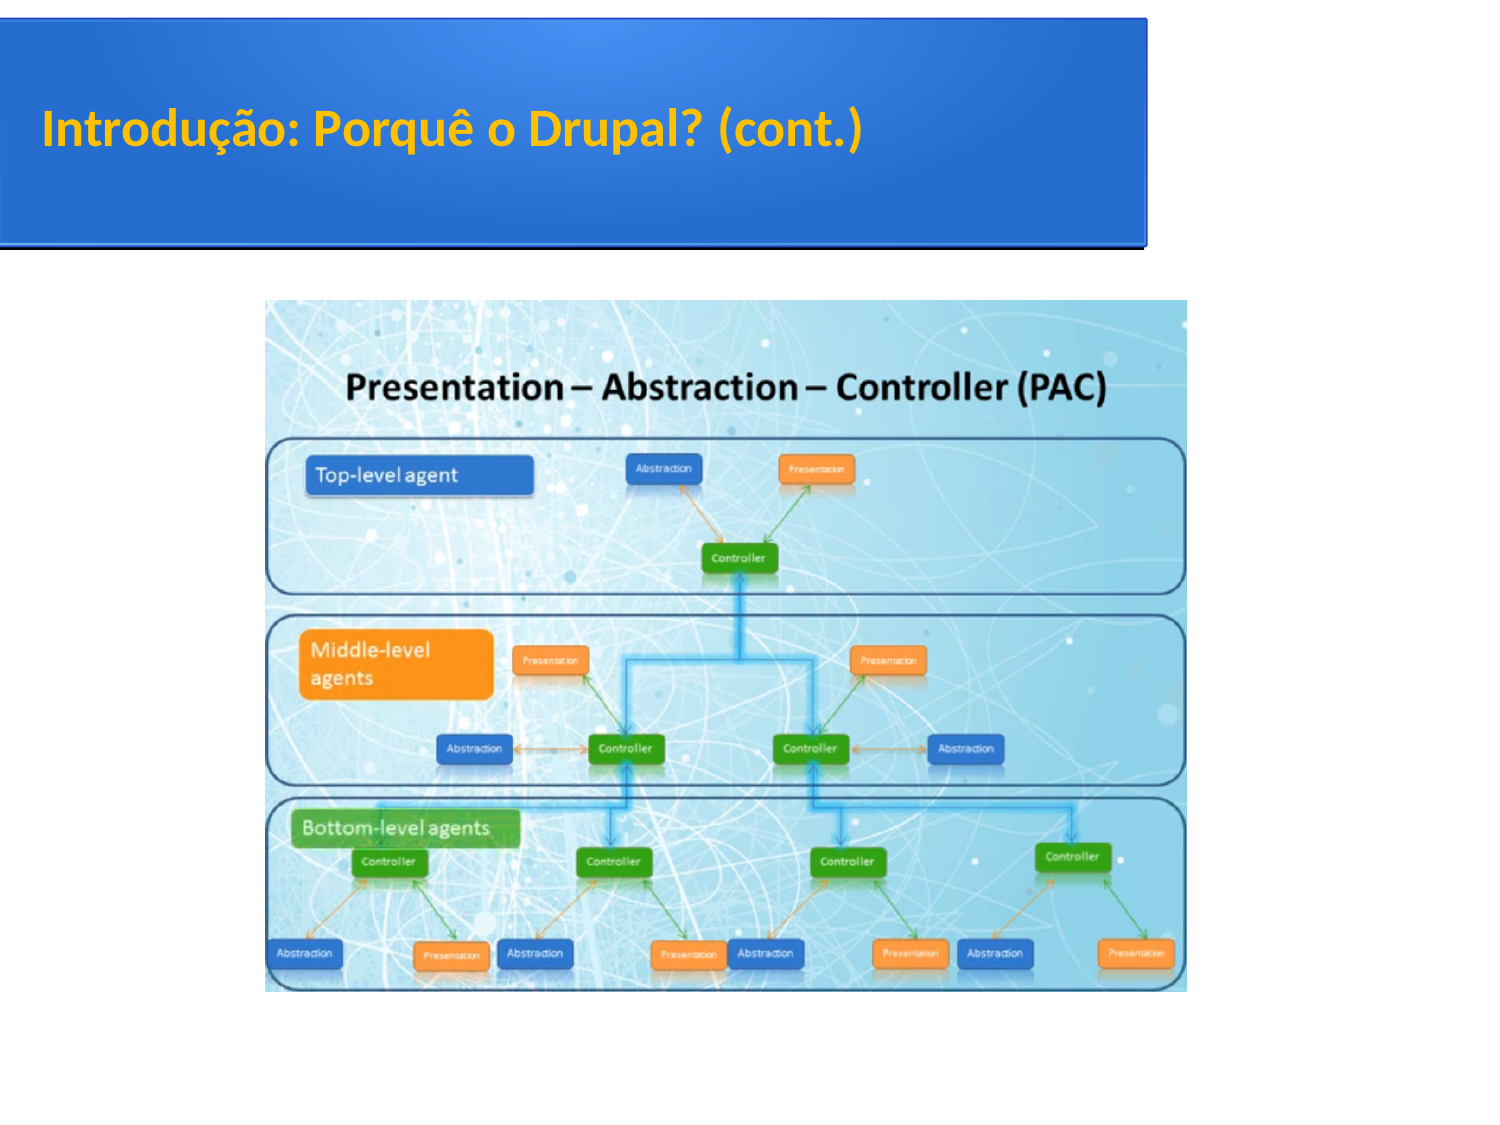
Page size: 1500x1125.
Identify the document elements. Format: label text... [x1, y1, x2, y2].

subtitle Introdução: Porquê o Drupal? (cont.) [41, 41, 1111, 225]
picture [265, 300, 1187, 992]
